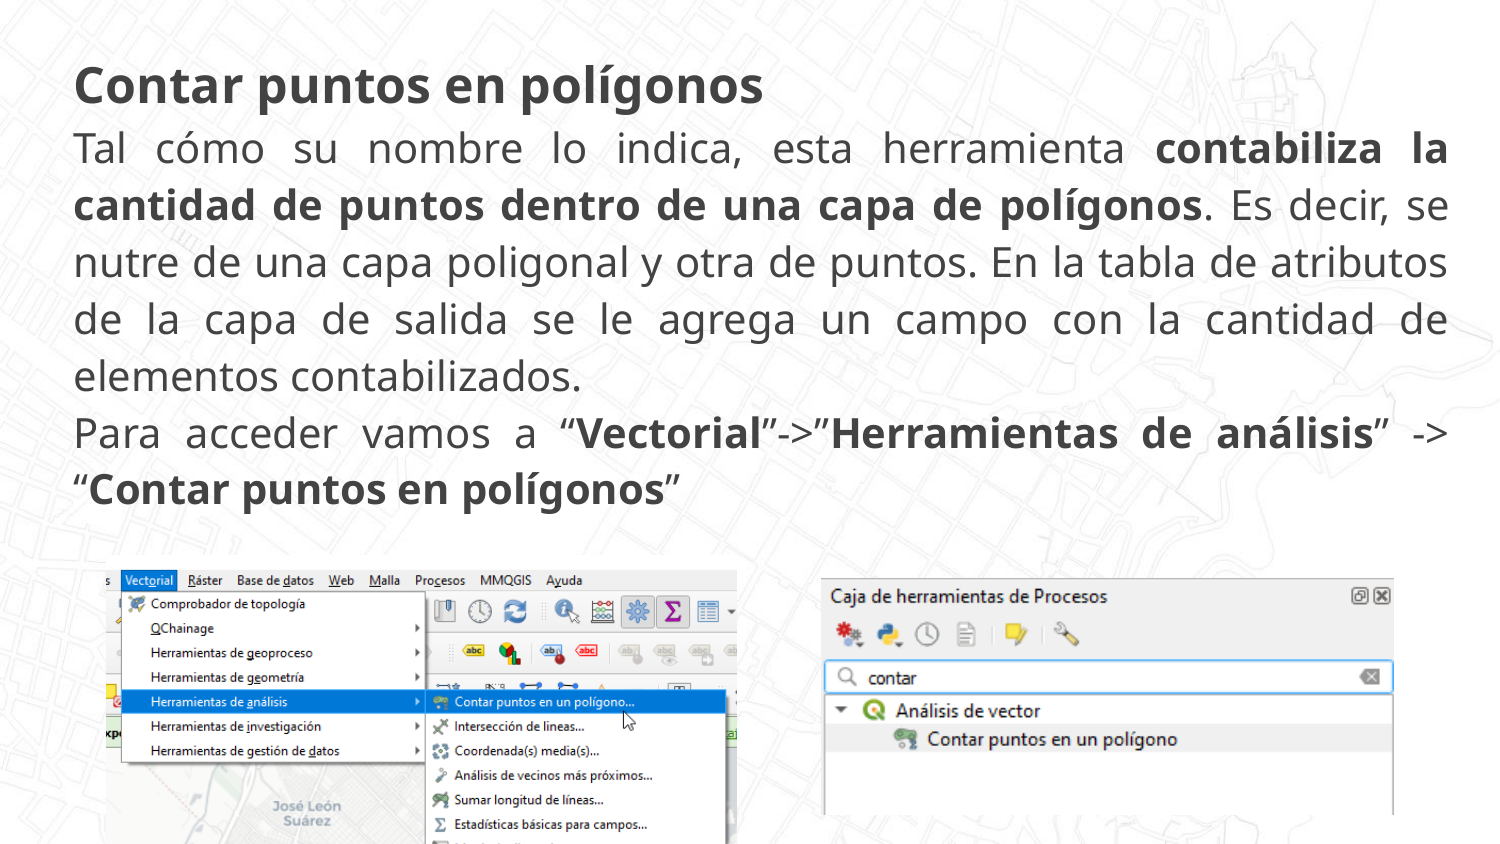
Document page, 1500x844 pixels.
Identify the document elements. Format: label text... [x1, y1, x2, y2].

text_box Contar puntos en polígonos Tal cómo su nombre lo indica, esta herramienta contabiliza la cantidad de puntos dentro de una capa de polígonos. Es decir, se nutre de una capa poligonal y otra de puntos. En la tabla de atributos de la capa de salida se le agrega un campo con la cantidad de elementos contabilizados. Para acceder vamos a “Vectorial”->”Herramientas de análisis” -> “Contar puntos en polígonos” [59, 42, 1465, 532]
picture [0, 0, 1500, 844]
